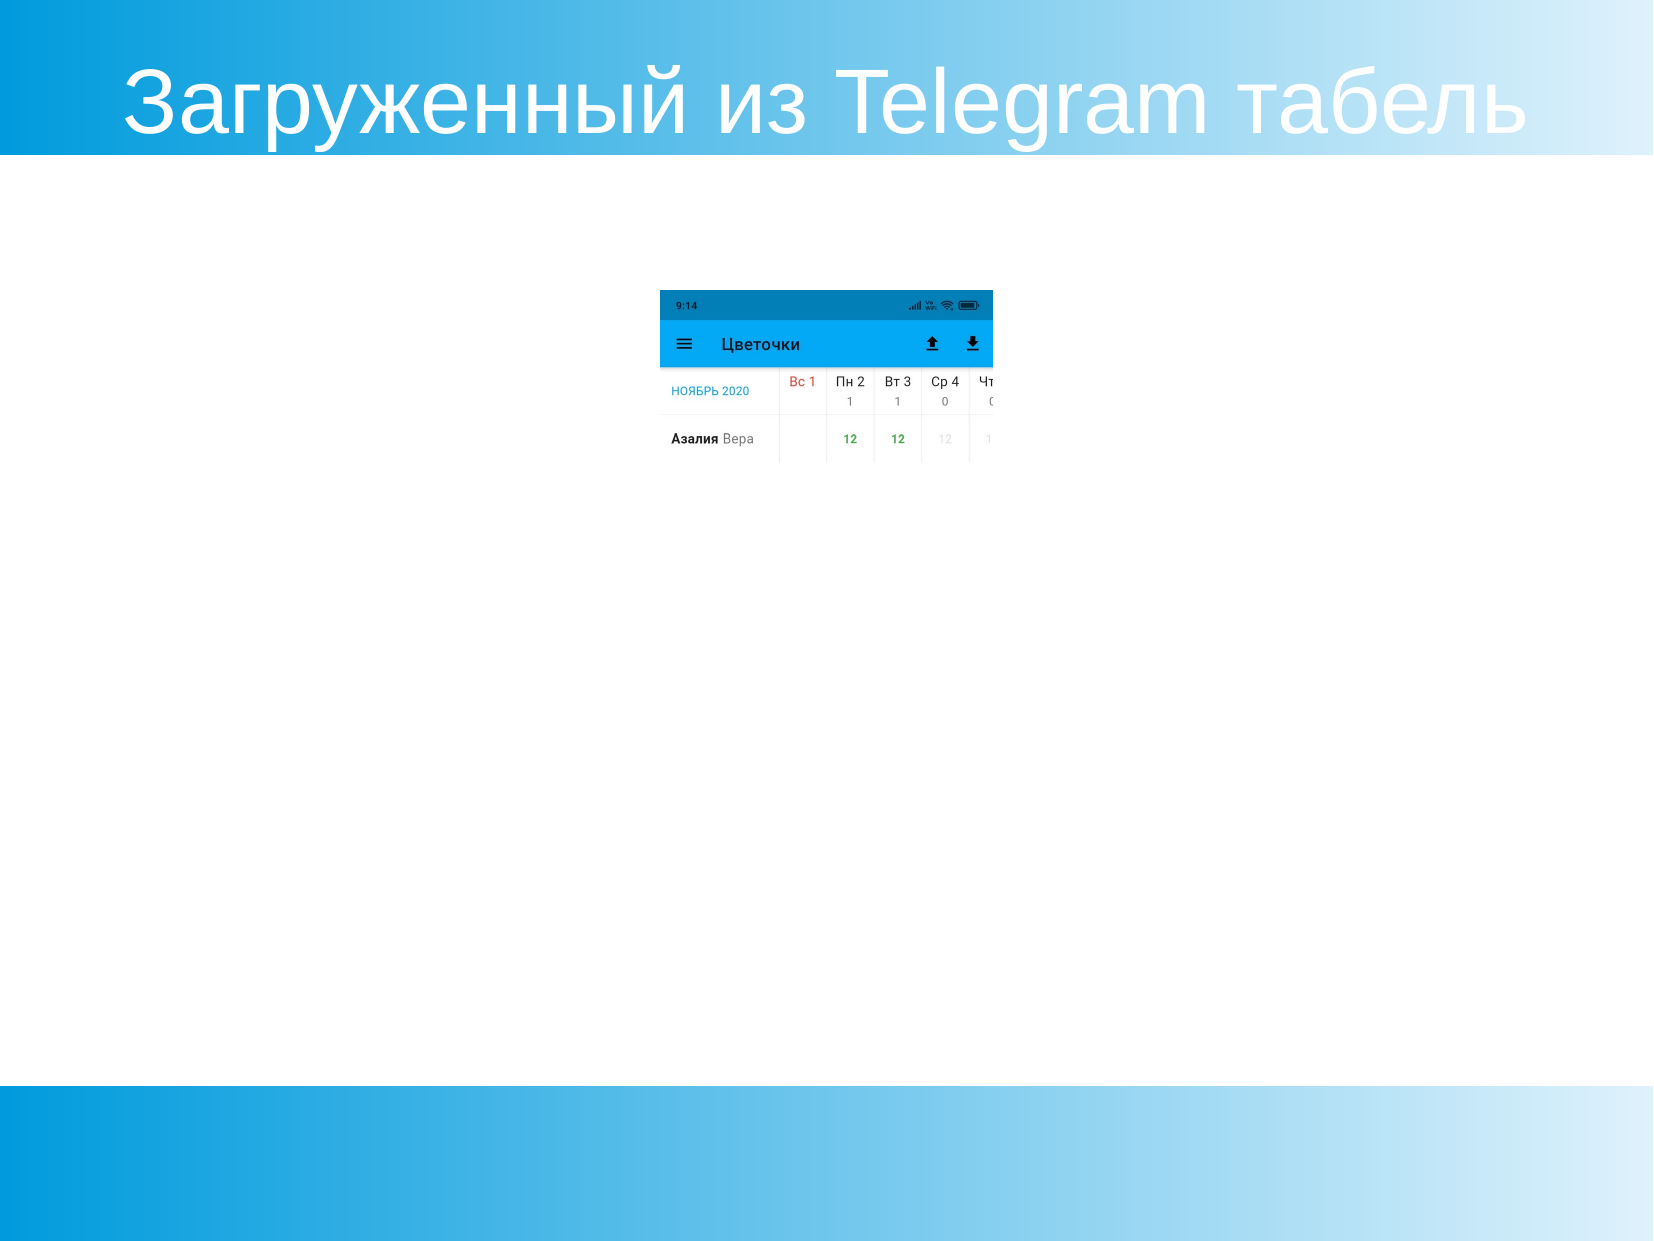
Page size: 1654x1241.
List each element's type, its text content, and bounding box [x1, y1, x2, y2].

title Загруженный из Telegram табель [82, 49, 1571, 155]
picture [660, 368, 993, 1010]
picture [927, 337, 937, 350]
picture [969, 336, 977, 346]
picture [746, 341, 752, 349]
picture [754, 341, 760, 349]
picture [736, 342, 742, 350]
